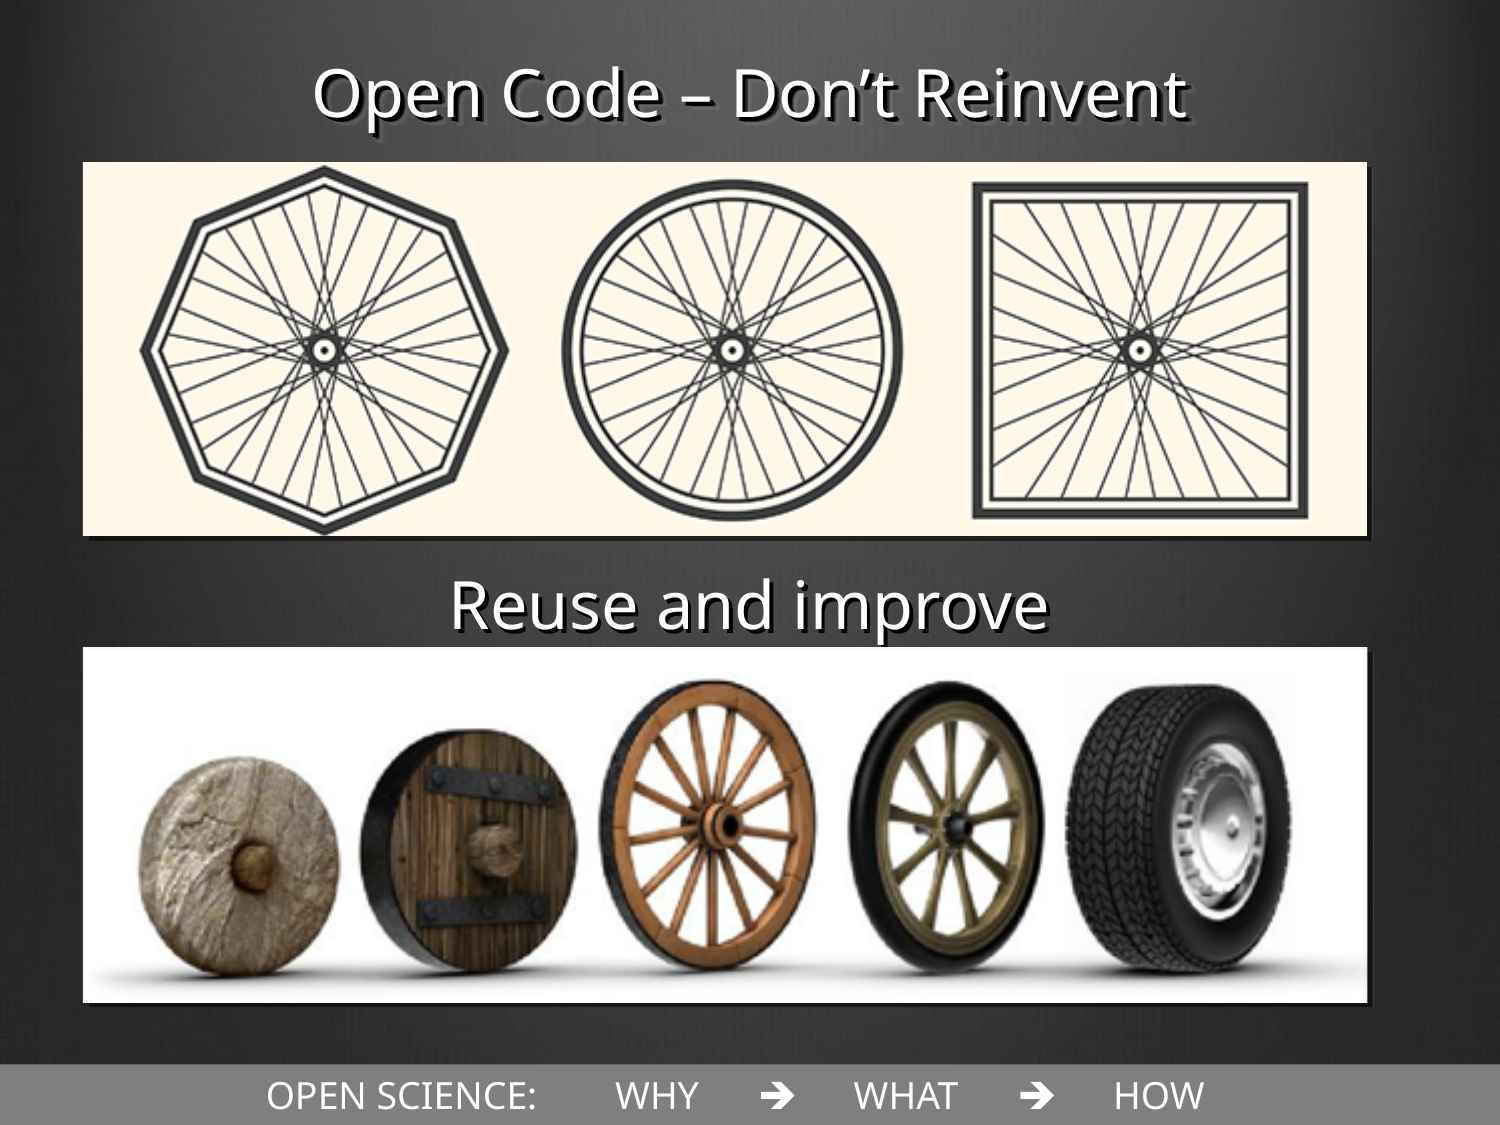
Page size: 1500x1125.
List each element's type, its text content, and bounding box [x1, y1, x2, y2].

title Open Code – Don’t Reinvent [112, 19, 1388, 163]
text_box OPEN SCIENCE: WHY  WHAT  HOW [0, 1064, 1500, 1125]
picture [82, 162, 1367, 536]
picture [82, 647, 1368, 1003]
text_box Reuse and improve [112, 531, 1388, 674]
